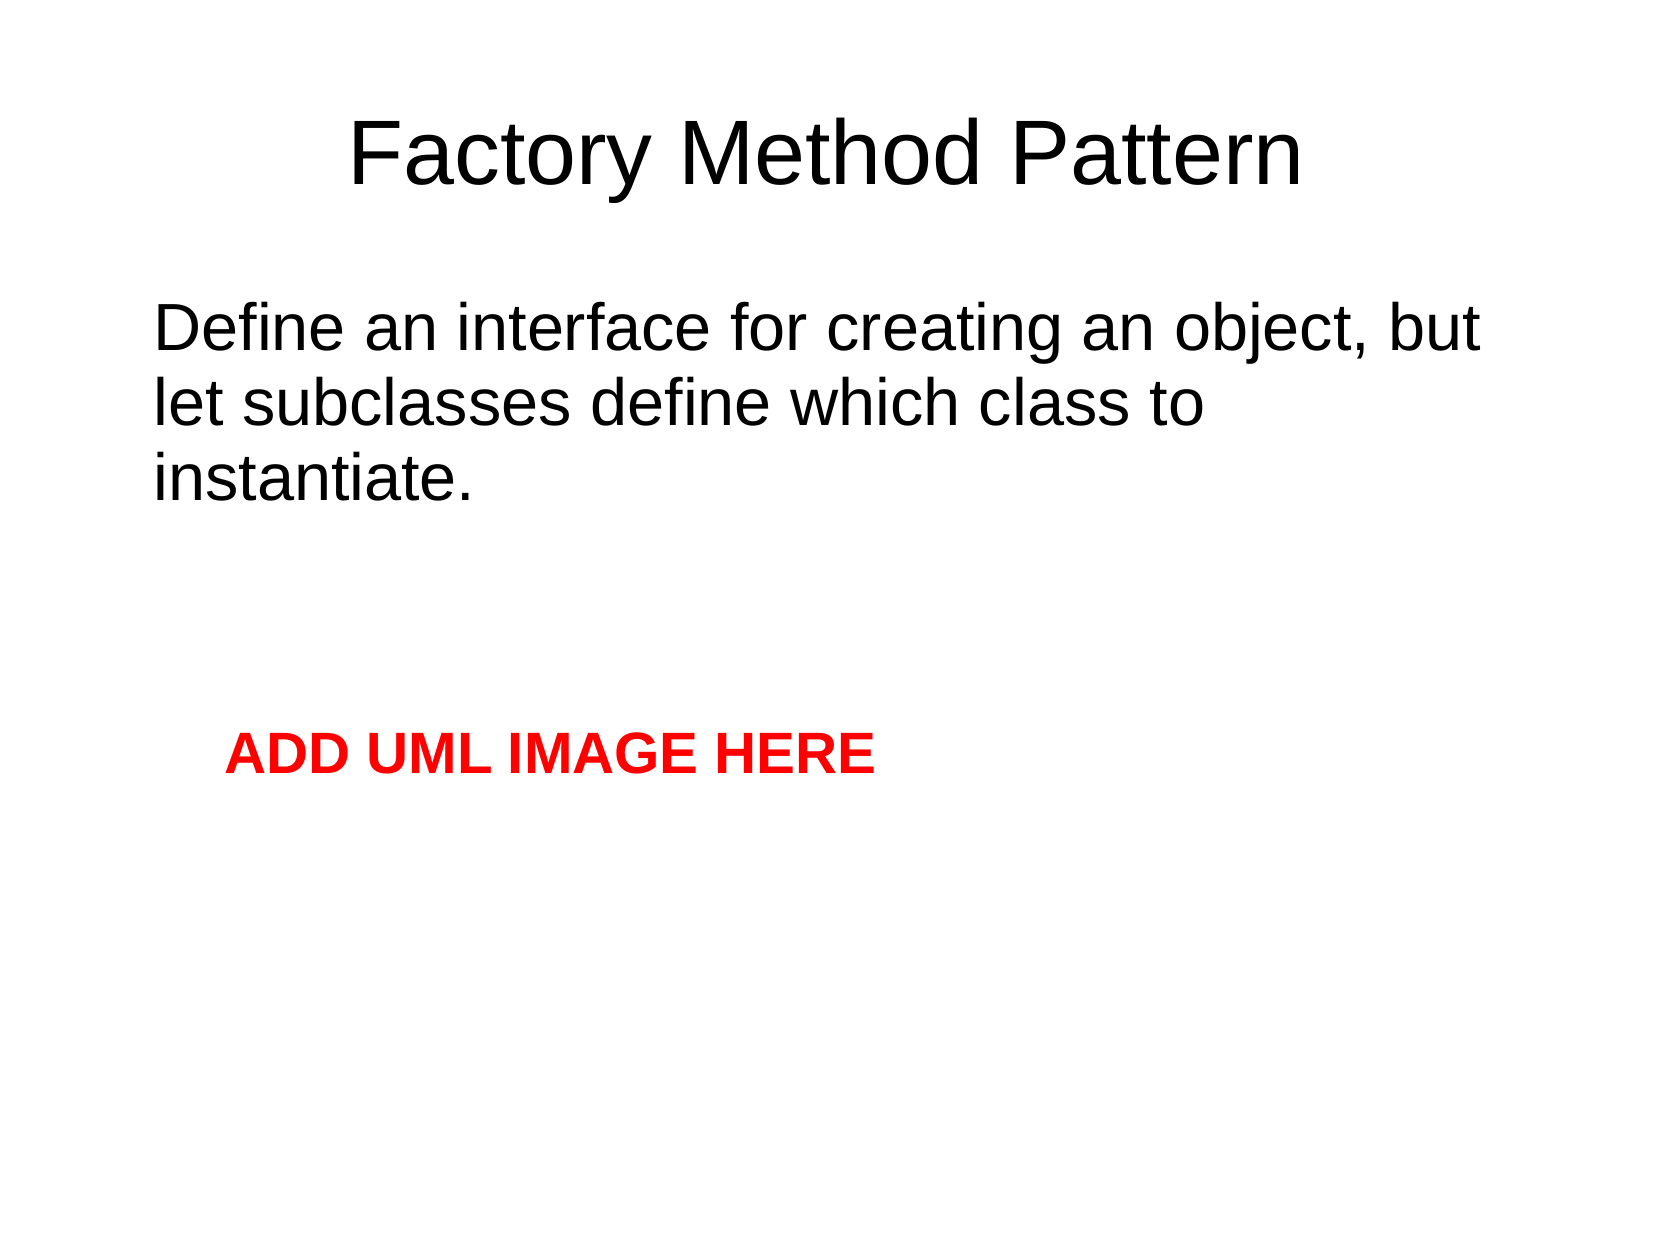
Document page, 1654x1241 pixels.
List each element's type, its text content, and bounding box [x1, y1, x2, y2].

list Define an interface for creating an object, but let subclasses define which class to instantiate. ADD UML IMAGE HERE [82, 290, 1538, 1010]
title Factory Method Pattern [82, 49, 1571, 257]
